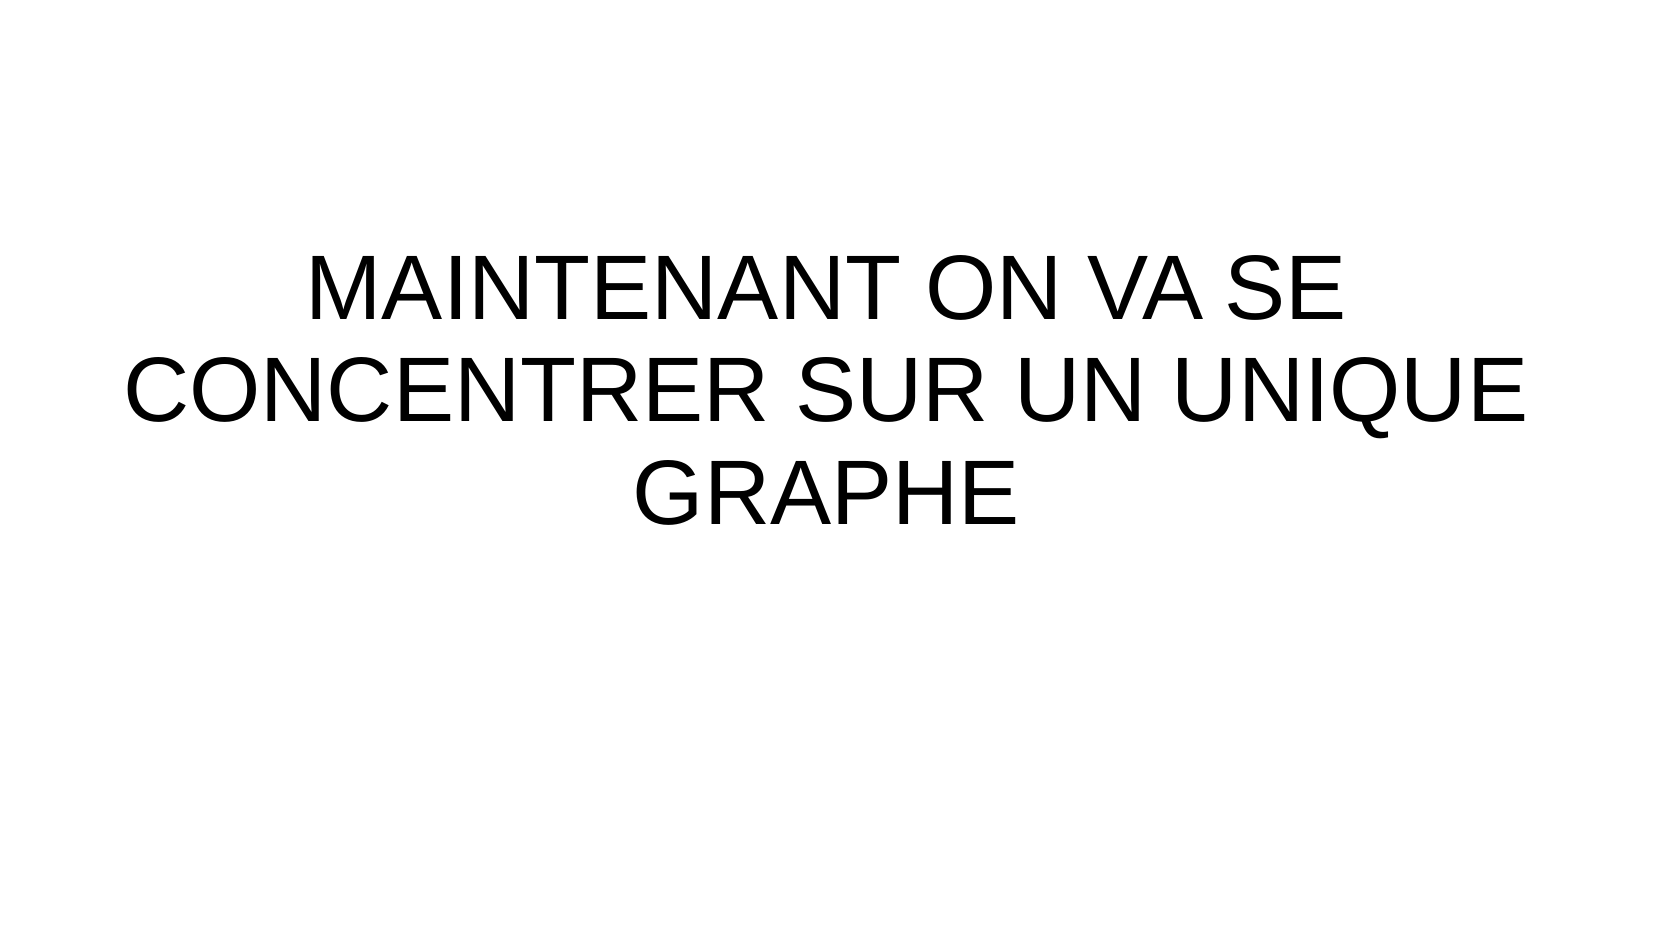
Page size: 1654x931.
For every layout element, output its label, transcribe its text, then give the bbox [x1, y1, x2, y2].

title MAINTENANT ON VA SE CONCENTRER SUR UN UNIQUE GRAPHE [82, 236, 1571, 544]
